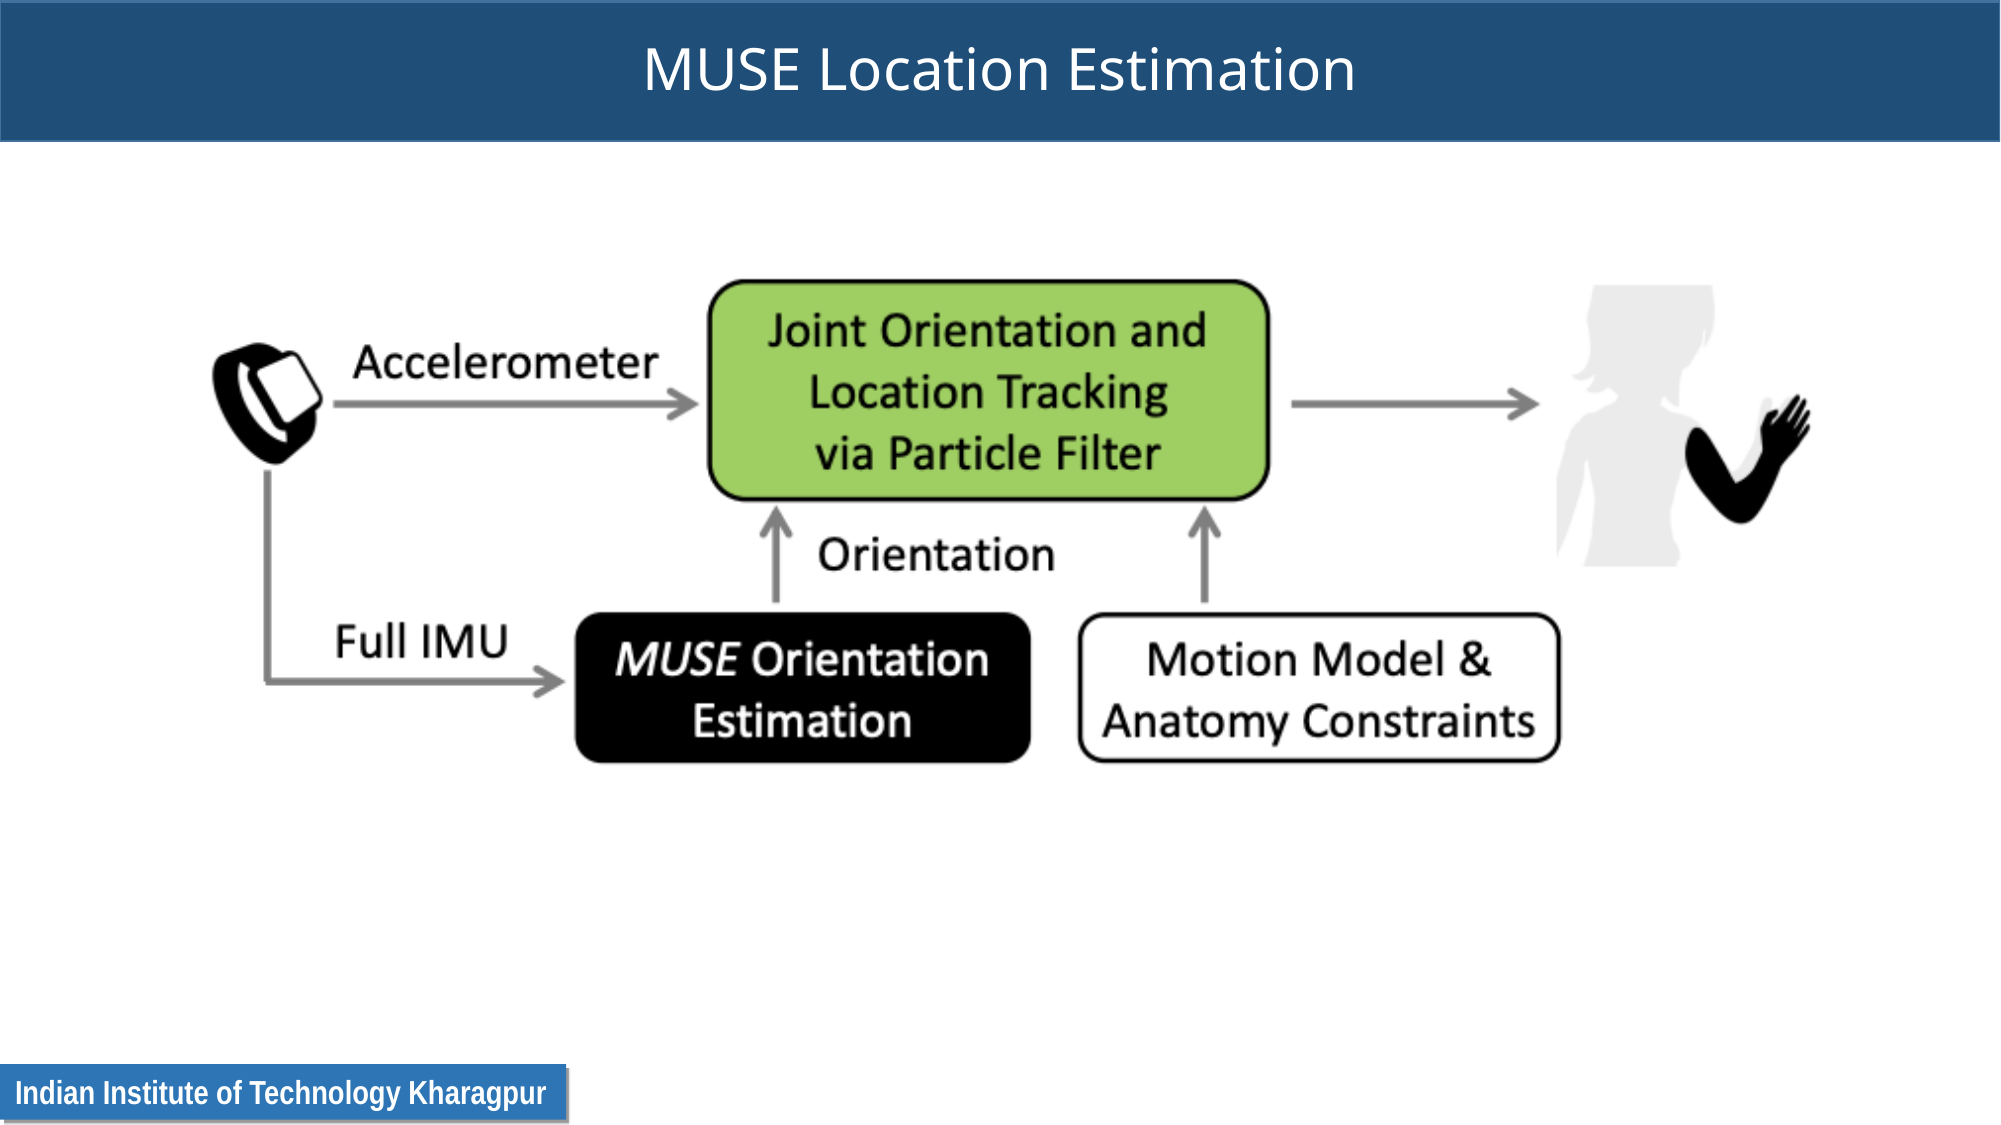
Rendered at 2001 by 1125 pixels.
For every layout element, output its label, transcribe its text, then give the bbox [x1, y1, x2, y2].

picture [181, 245, 1830, 795]
title MUSE Location Estimation [0, 1, 2000, 141]
